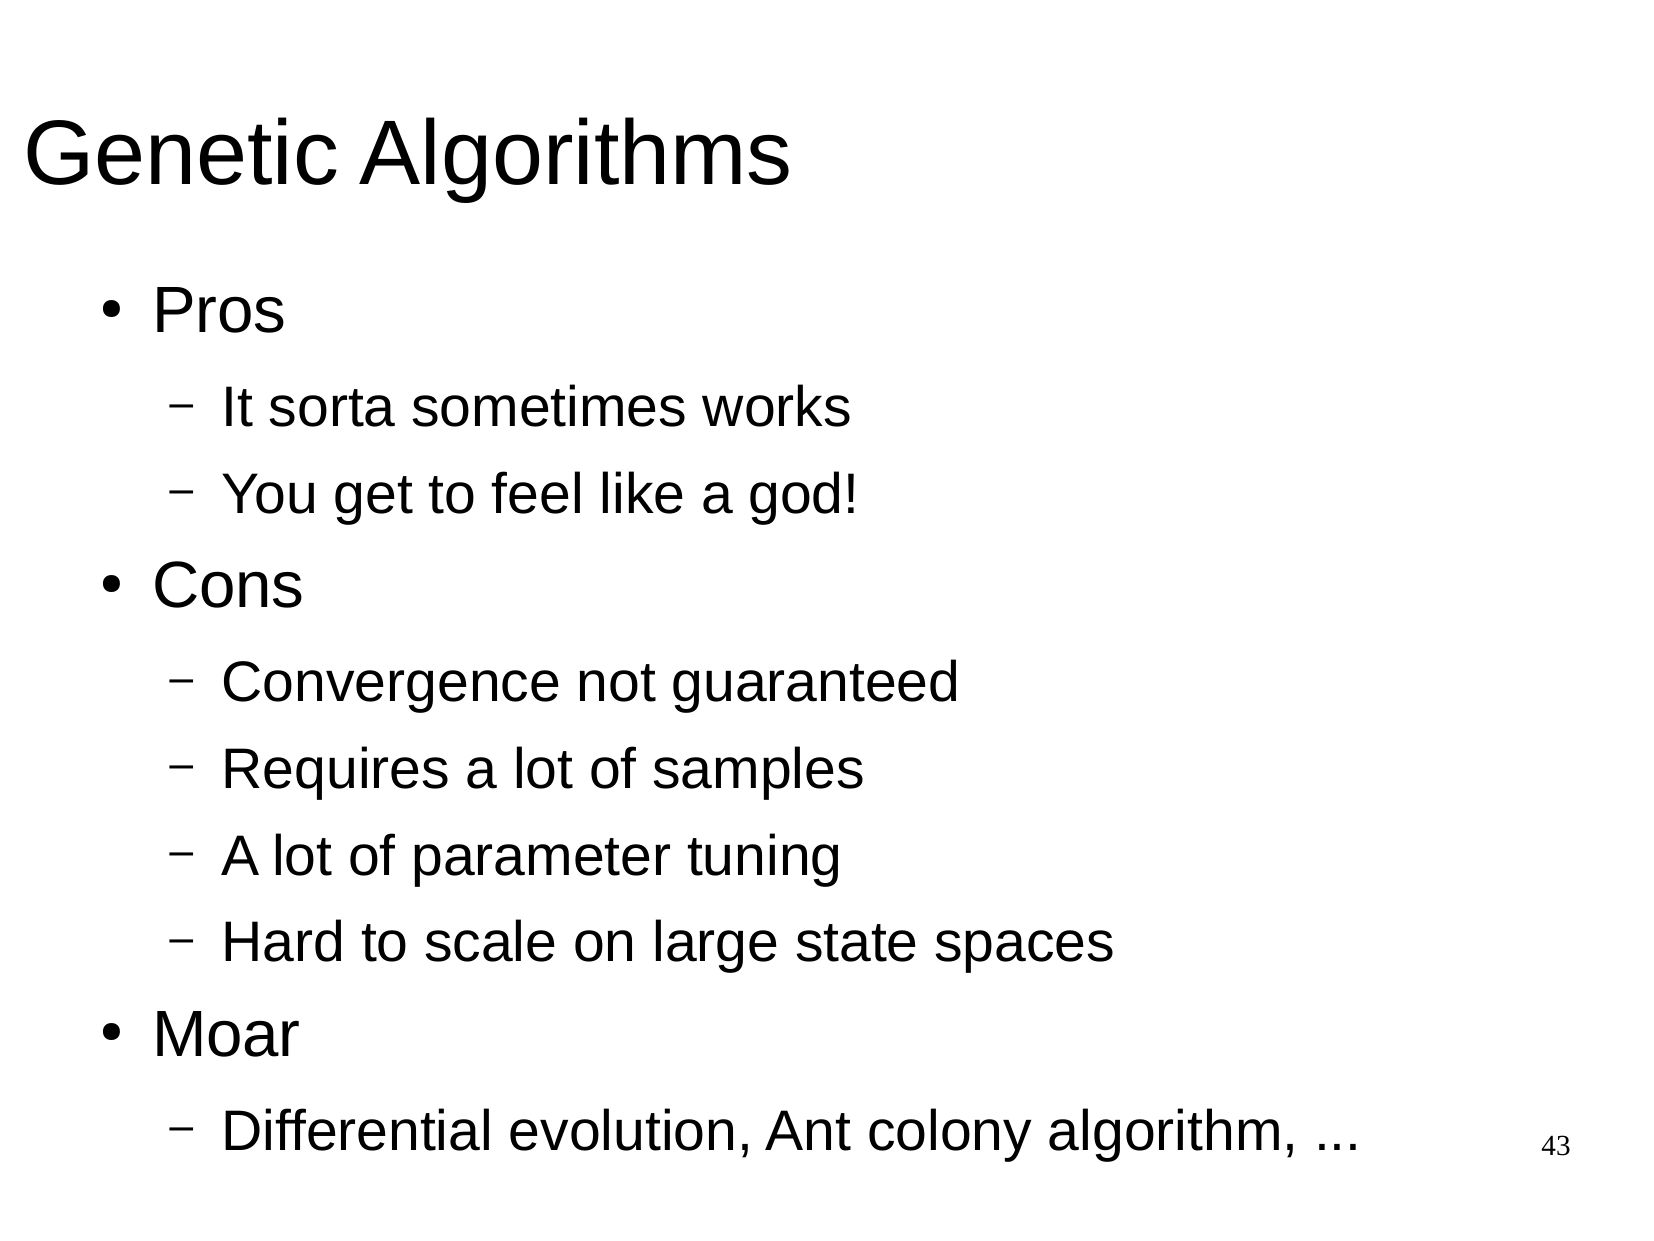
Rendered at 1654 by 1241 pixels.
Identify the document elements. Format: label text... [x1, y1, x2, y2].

title Genetic Algorithms [23, 49, 1512, 257]
list Pros It sorta sometimes works You get to feel like a god! Cons Convergence not guaranteed Requires a lot of samples A lot of parameter tuning Hard to scale on large state spaces Moar Differential evolution, Ant colony algorithm, ... [82, 172, 1571, 1172]
